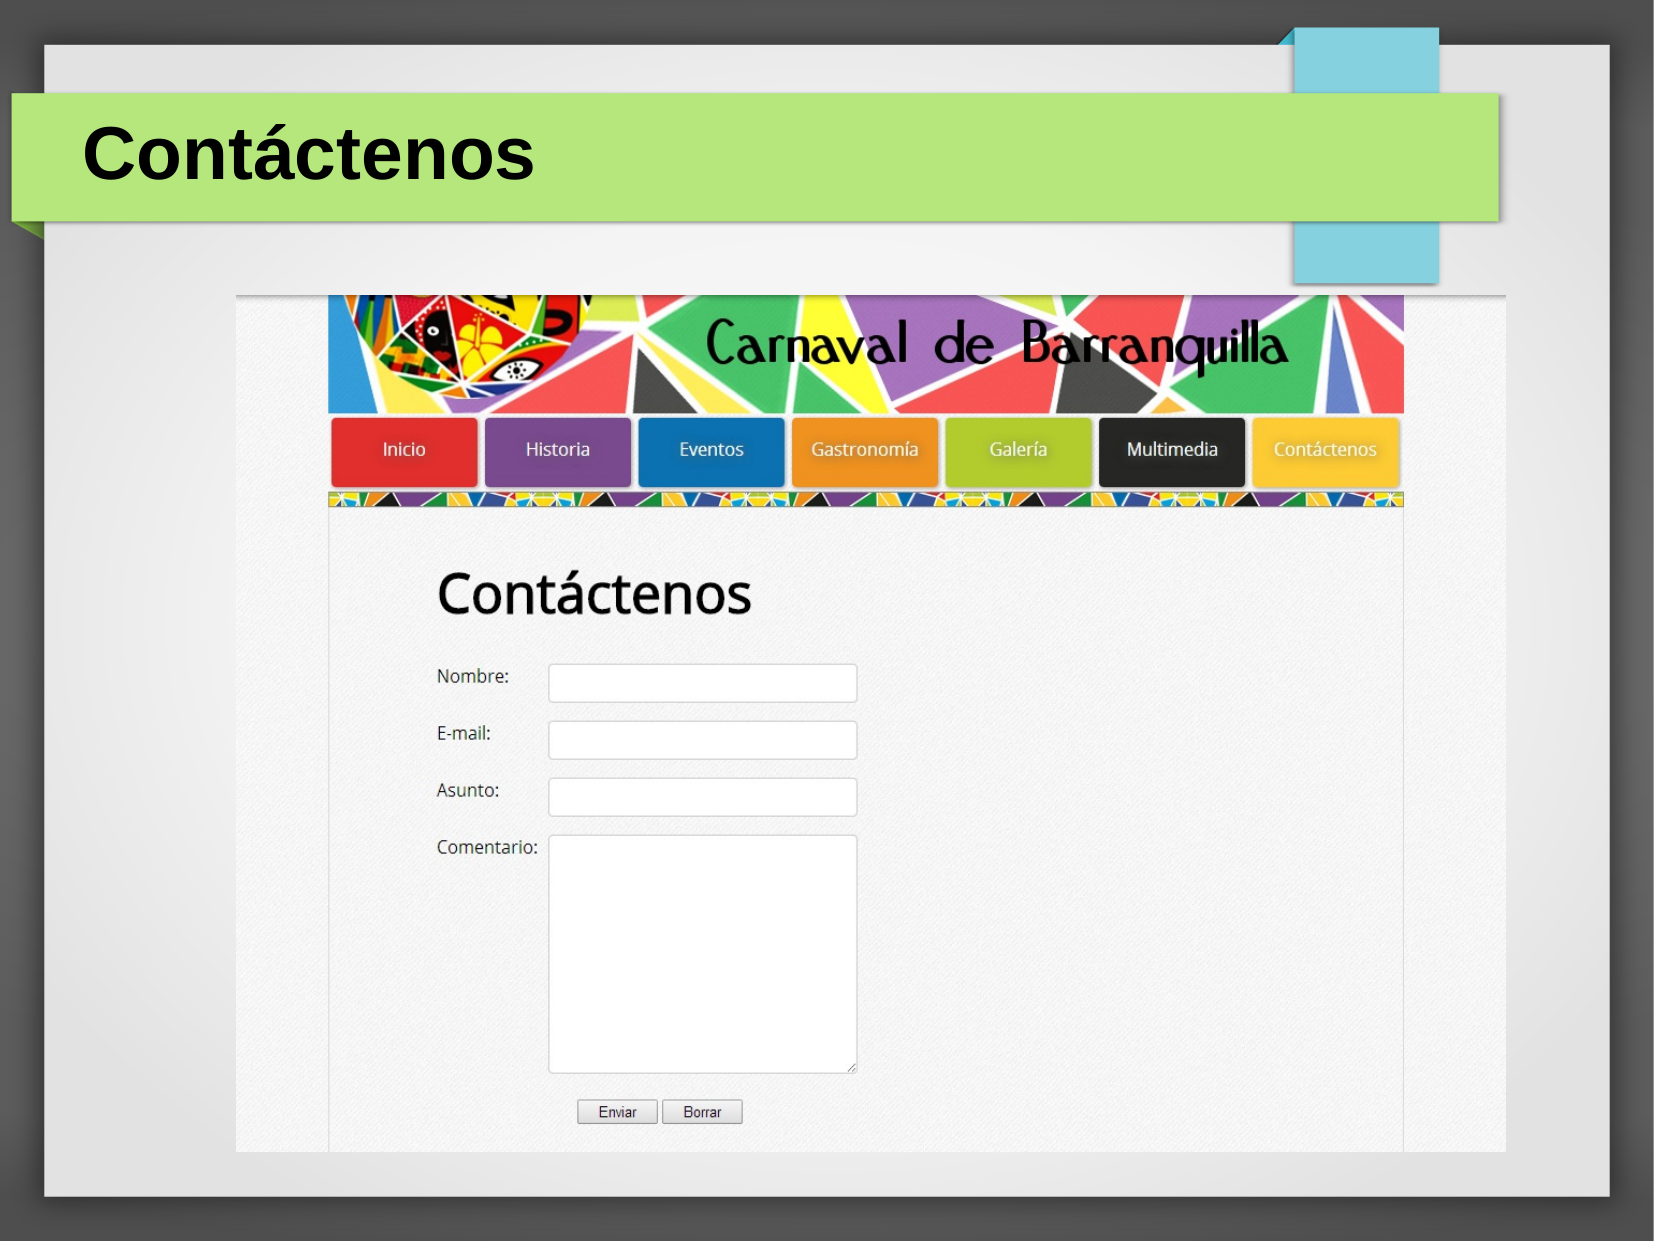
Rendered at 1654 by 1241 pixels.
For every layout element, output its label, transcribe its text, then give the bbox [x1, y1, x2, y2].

title Contáctenos [82, 94, 1264, 213]
picture [0, 0, 1654, 1241]
